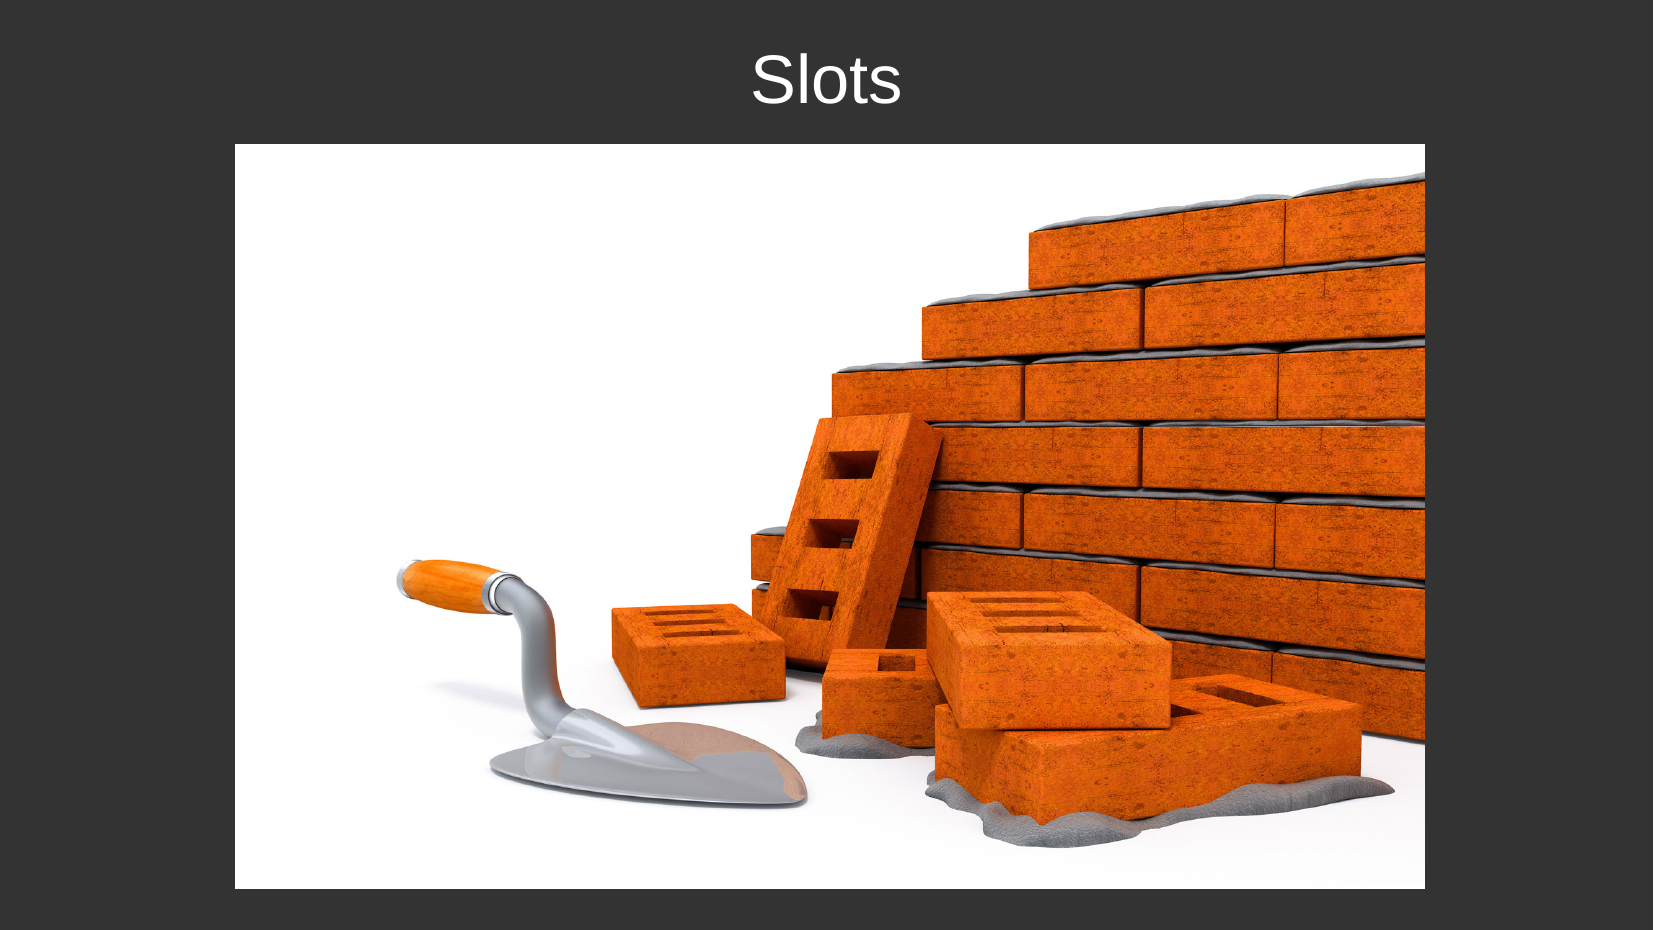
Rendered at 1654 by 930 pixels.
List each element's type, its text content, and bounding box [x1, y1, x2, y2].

picture [235, 144, 1425, 889]
title Slots [82, 1, 1571, 157]
